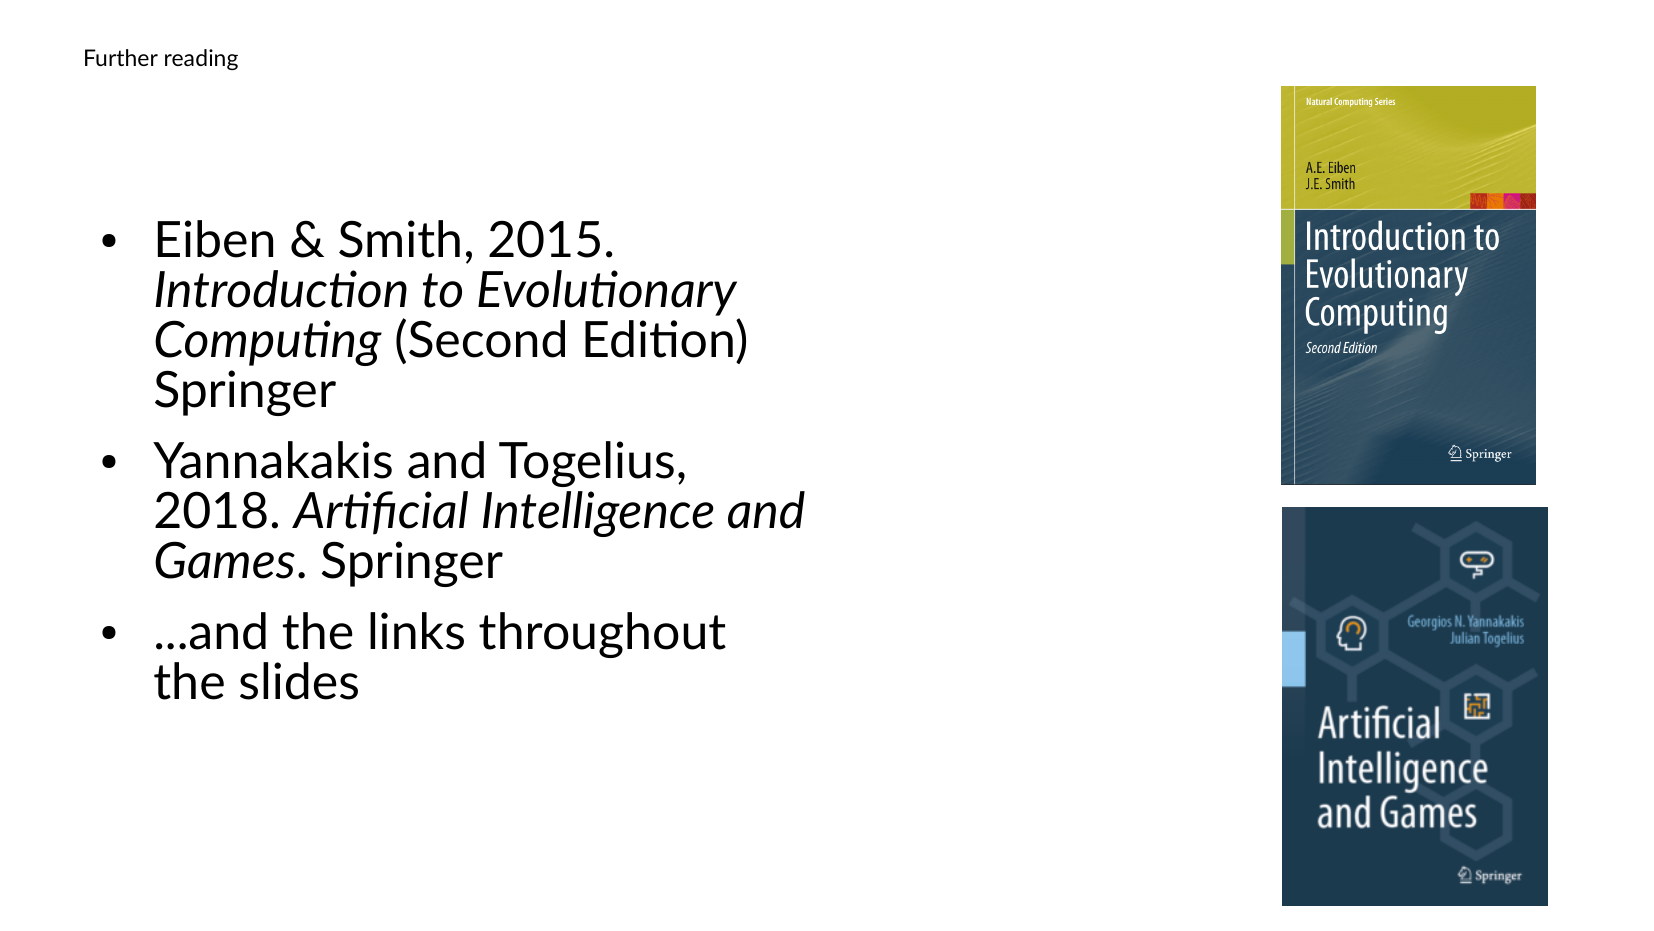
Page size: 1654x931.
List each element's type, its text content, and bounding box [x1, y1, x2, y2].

picture [1281, 86, 1536, 485]
picture [1282, 507, 1548, 906]
title Further reading [83, 0, 1571, 119]
list Eiben & Smith, 2015. Introduction to Evolutionary Computing (Second Edition) Springer Yannakakis and Togelius, 2018. Artificial Intelligence and Games. Springer ...and the links throughout the slides [82, 217, 809, 839]
